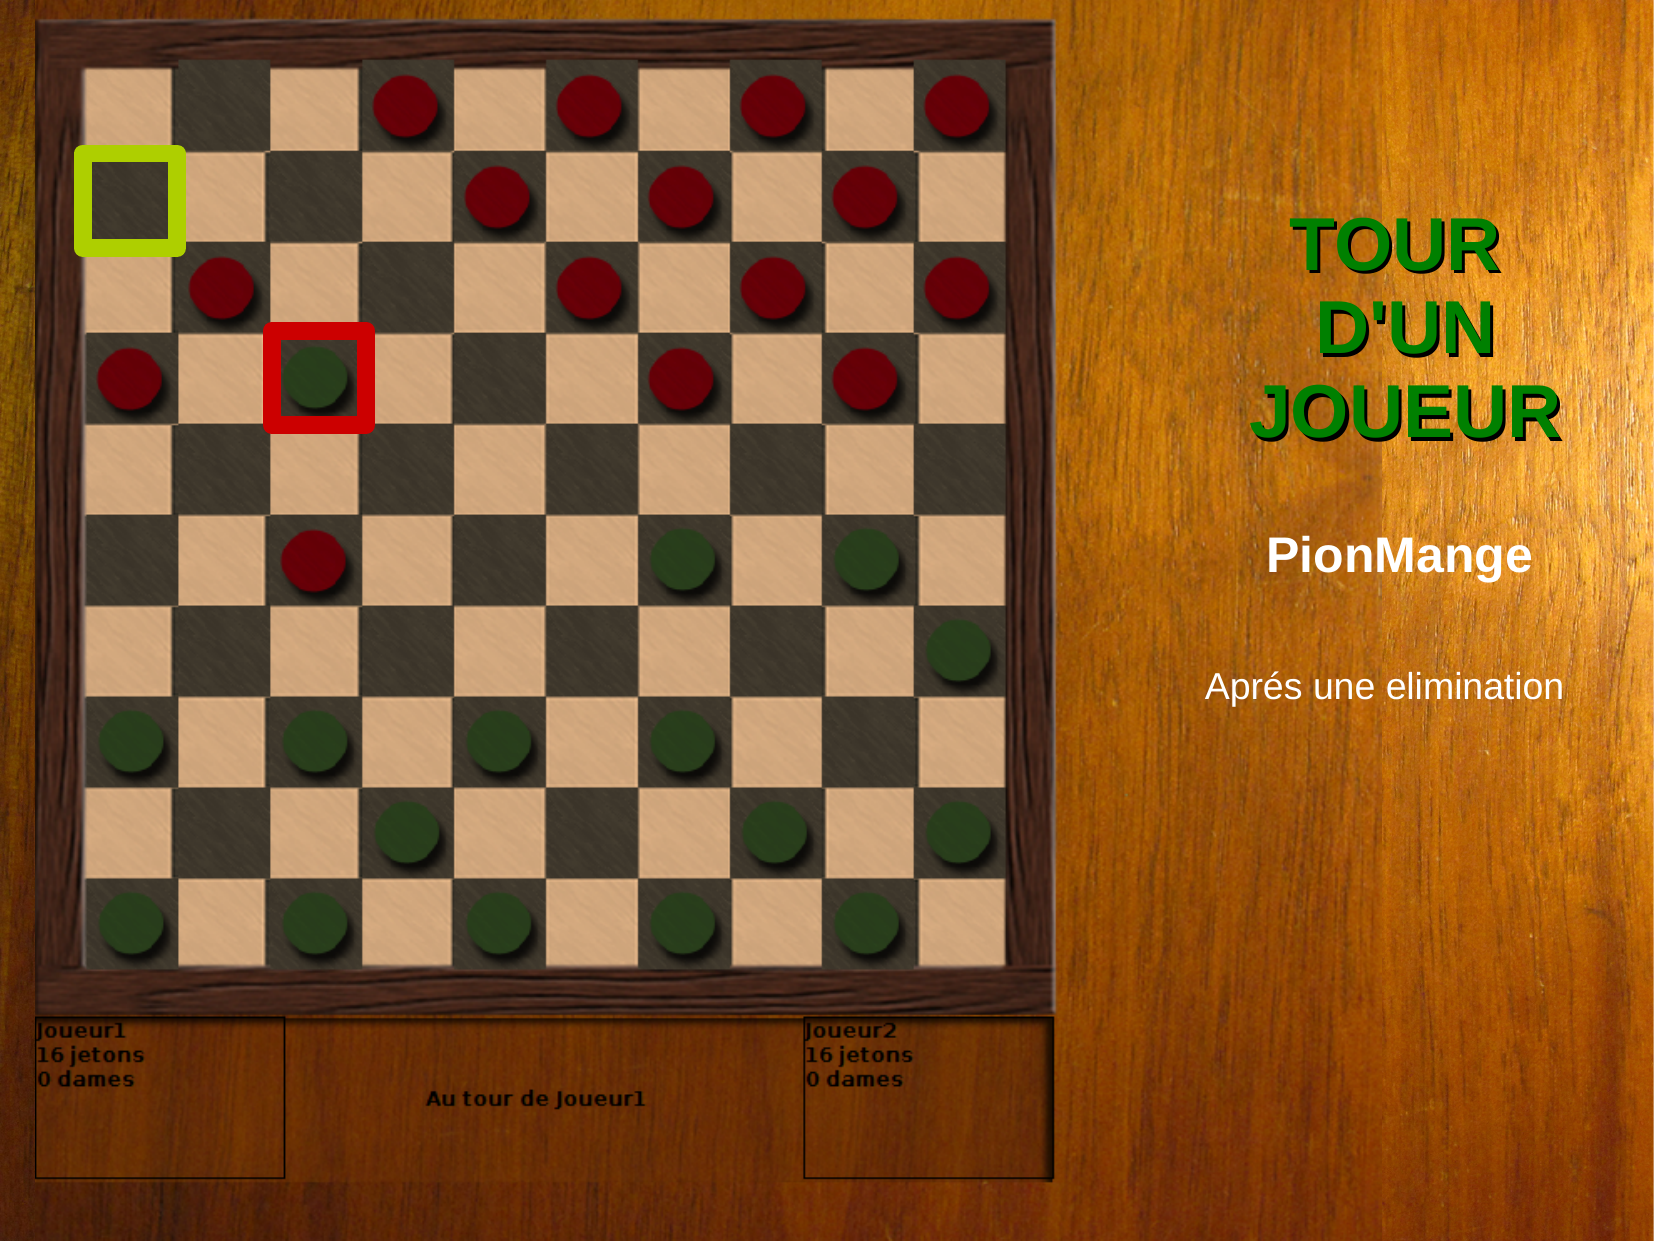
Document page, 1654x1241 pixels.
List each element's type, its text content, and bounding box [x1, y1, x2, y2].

title TOUR D'UN JOUEUR [956, 0, 1654, 727]
picture [0, 0, 1654, 1241]
text_box PionMange [1251, 519, 1549, 591]
text_box Aprés une elimination [1181, 649, 1588, 725]
